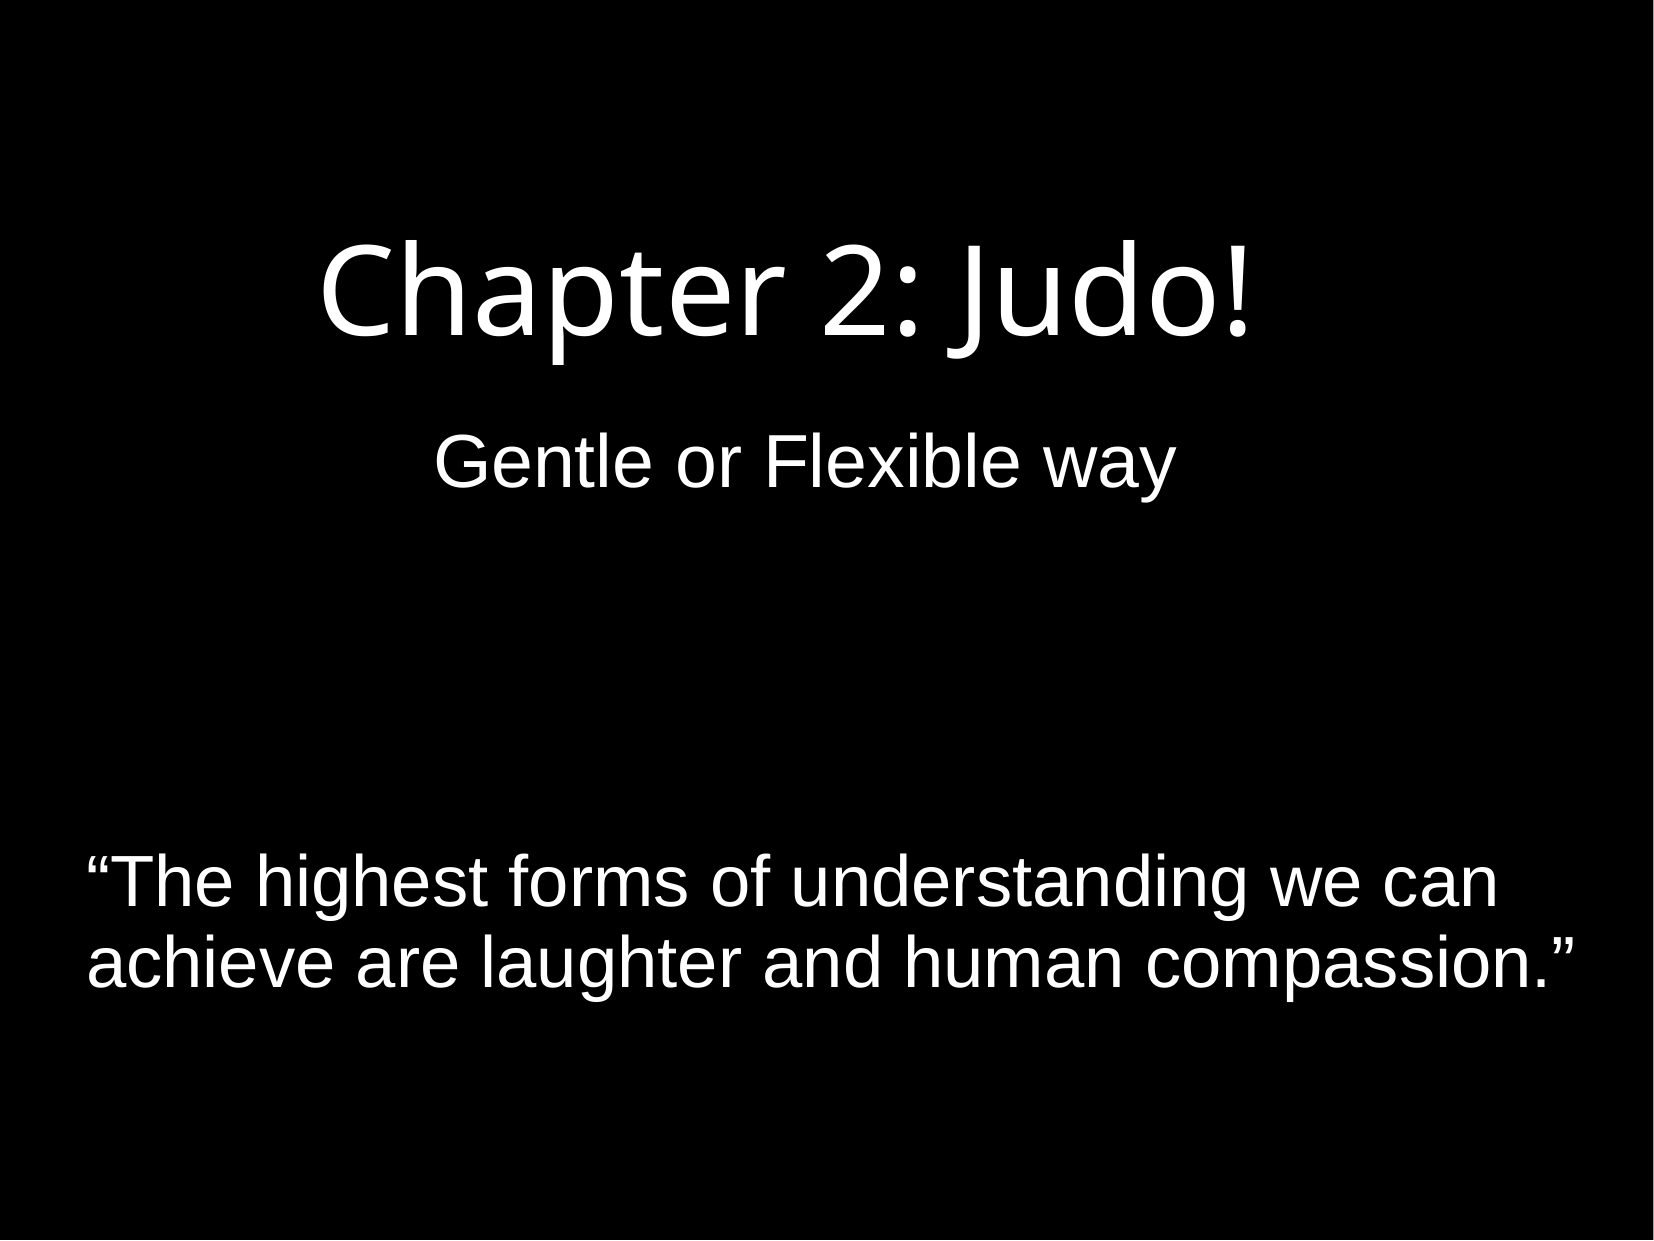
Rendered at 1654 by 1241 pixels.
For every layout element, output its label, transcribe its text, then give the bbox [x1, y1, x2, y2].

list Gentle or Flexible way [375, 420, 1201, 525]
text_box “The highest forms of understanding we can achieve are laughter and human compassion.” [30, 840, 1654, 1006]
title Chapter 2: Judo! [41, 182, 1531, 391]
